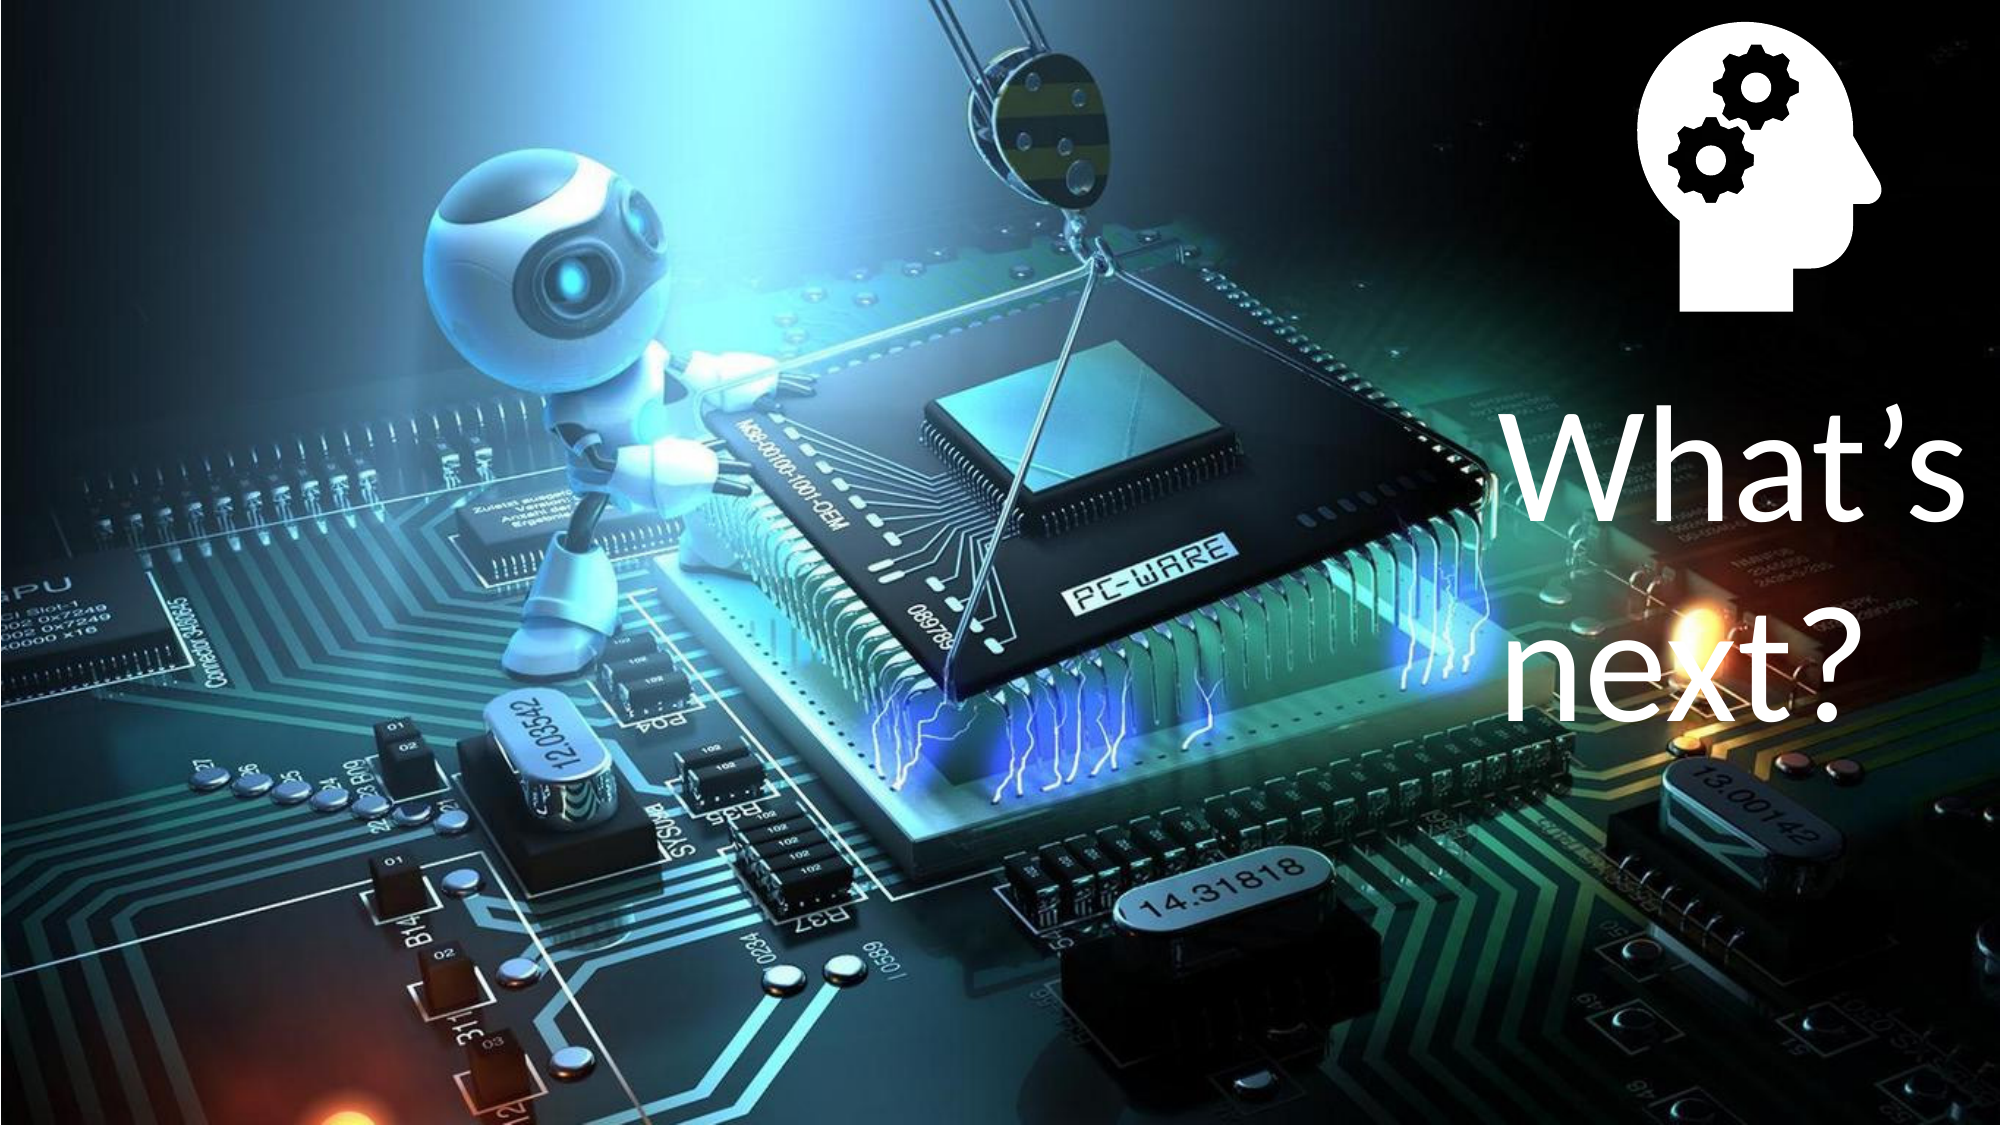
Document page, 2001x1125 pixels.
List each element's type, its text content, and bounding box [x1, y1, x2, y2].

picture [1, 0, 2000, 1125]
text_box What’s next? [1482, 347, 2000, 767]
